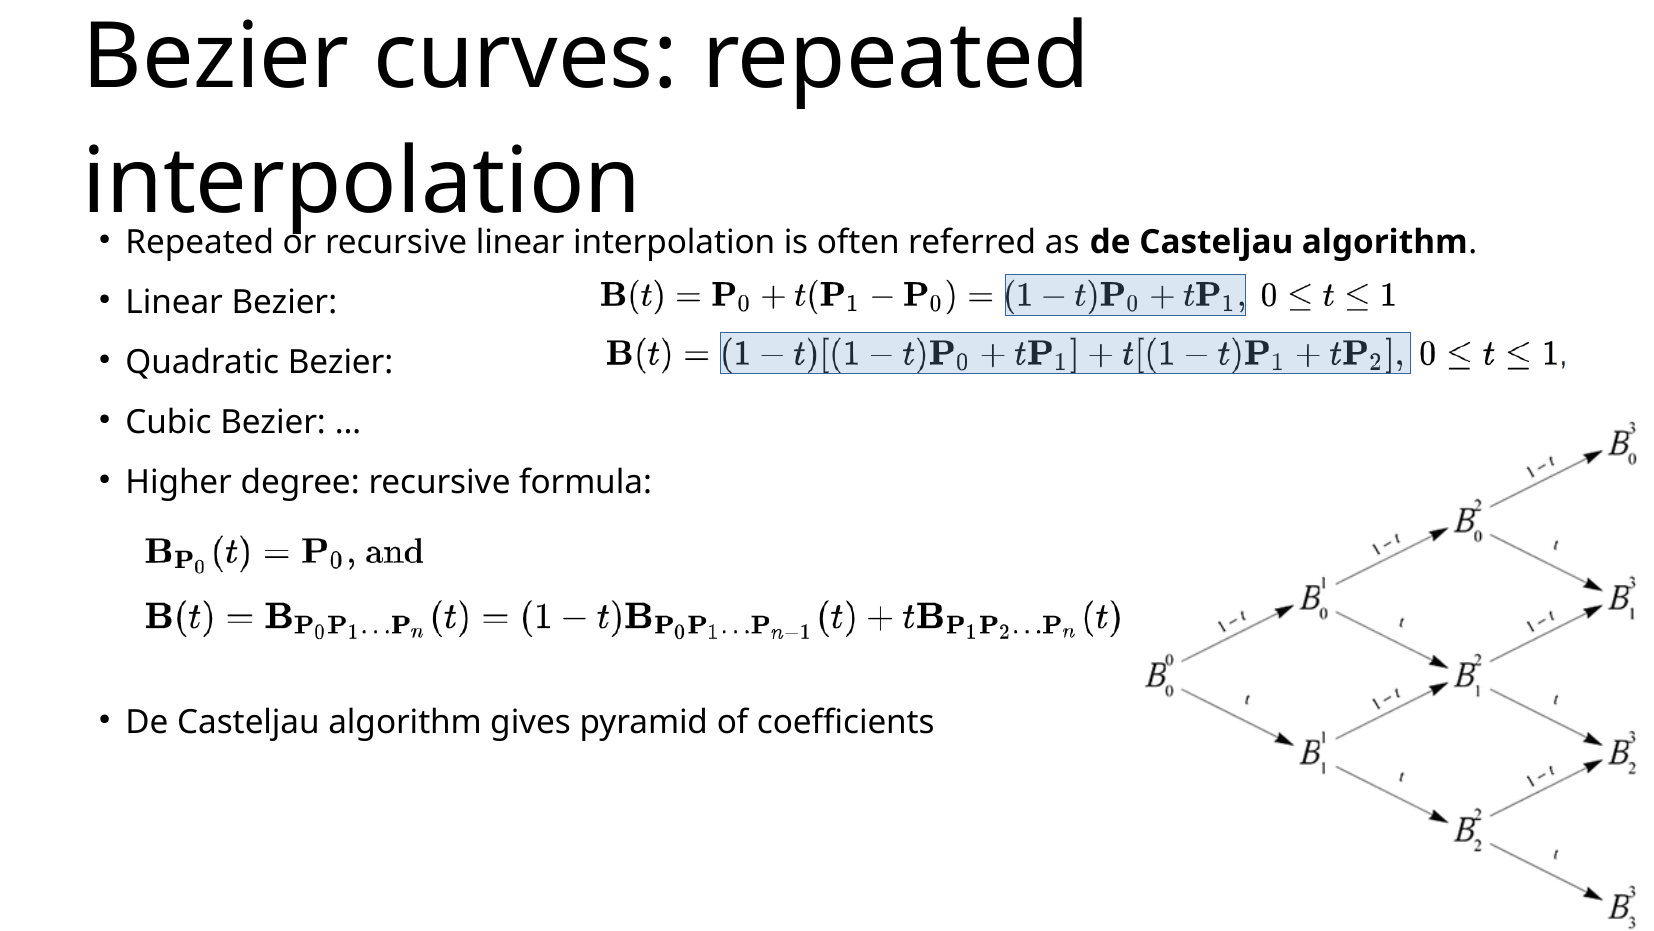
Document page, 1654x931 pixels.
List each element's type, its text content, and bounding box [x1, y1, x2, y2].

picture [592, 274, 1005, 316]
picture [1246, 274, 1396, 316]
picture [1143, 418, 1639, 931]
text_box [1005, 274, 1246, 316]
list Repeated or recursive linear interpolation is often referred as de Casteljau algorithm. Linear Bezier: Quadratic Bezier: Cubic Bezier: … Higher degree: recursive formula: De Casteljau algorithm gives pyramid of coefficients [90, 217, 1579, 758]
text_box [720, 332, 1411, 374]
picture [600, 332, 1571, 376]
title Bezier curves: repeated interpolation [82, 37, 1571, 193]
picture [131, 528, 1126, 646]
